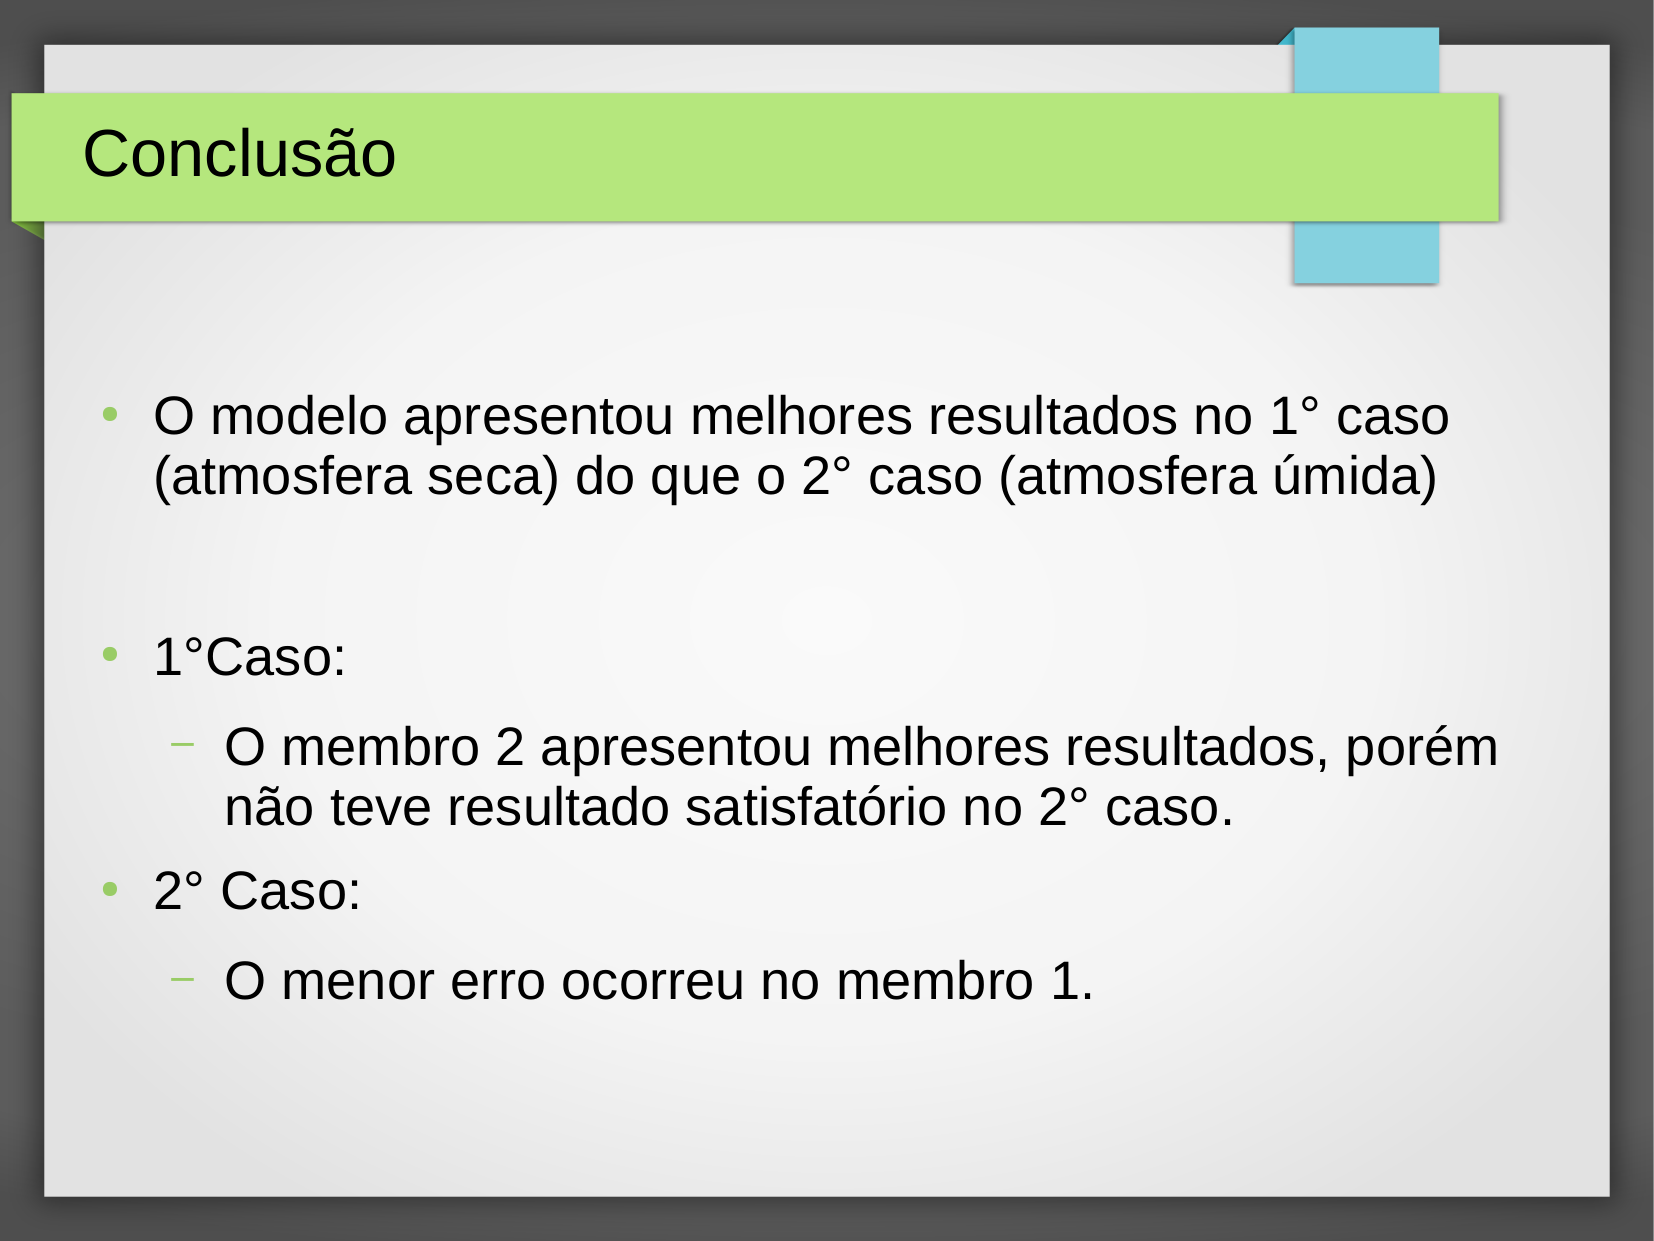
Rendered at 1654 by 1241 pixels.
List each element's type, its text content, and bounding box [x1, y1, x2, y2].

list O modelo apresentou melhores resultados no 1° caso (atmosfera seca) do que o 2° caso (atmosfera úmida) 1°Caso: O membro 2 apresentou melhores resultados, porém não teve resultado satisfatório no 2° caso. 2° Caso: O menor erro ocorreu no membro 1. [82, 295, 1571, 1015]
title Conclusão [82, 94, 1264, 213]
picture [0, 0, 1654, 1241]
